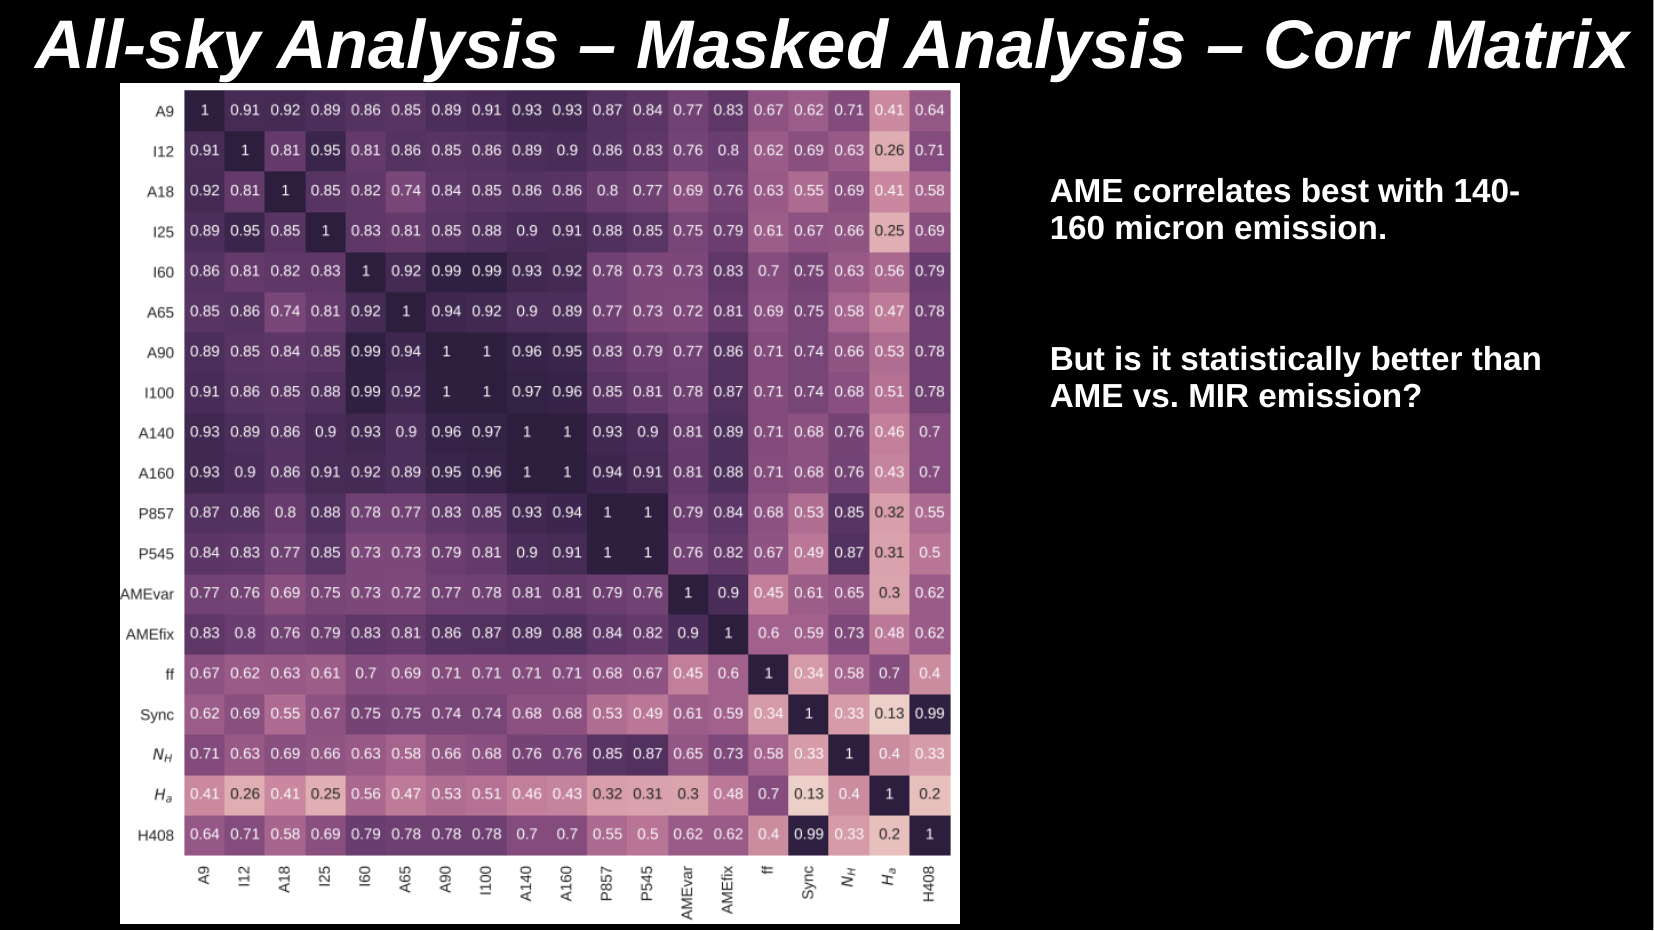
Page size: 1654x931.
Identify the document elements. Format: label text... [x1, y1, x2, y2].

picture [120, 91, 961, 924]
title All-sky Analysis – Masked Analysis – Corr Matrix [0, 0, 1654, 91]
text_box AME correlates best with 140-160 micron emission. But is it statistically better than AME vs. MIR emission? [1035, 165, 1576, 721]
